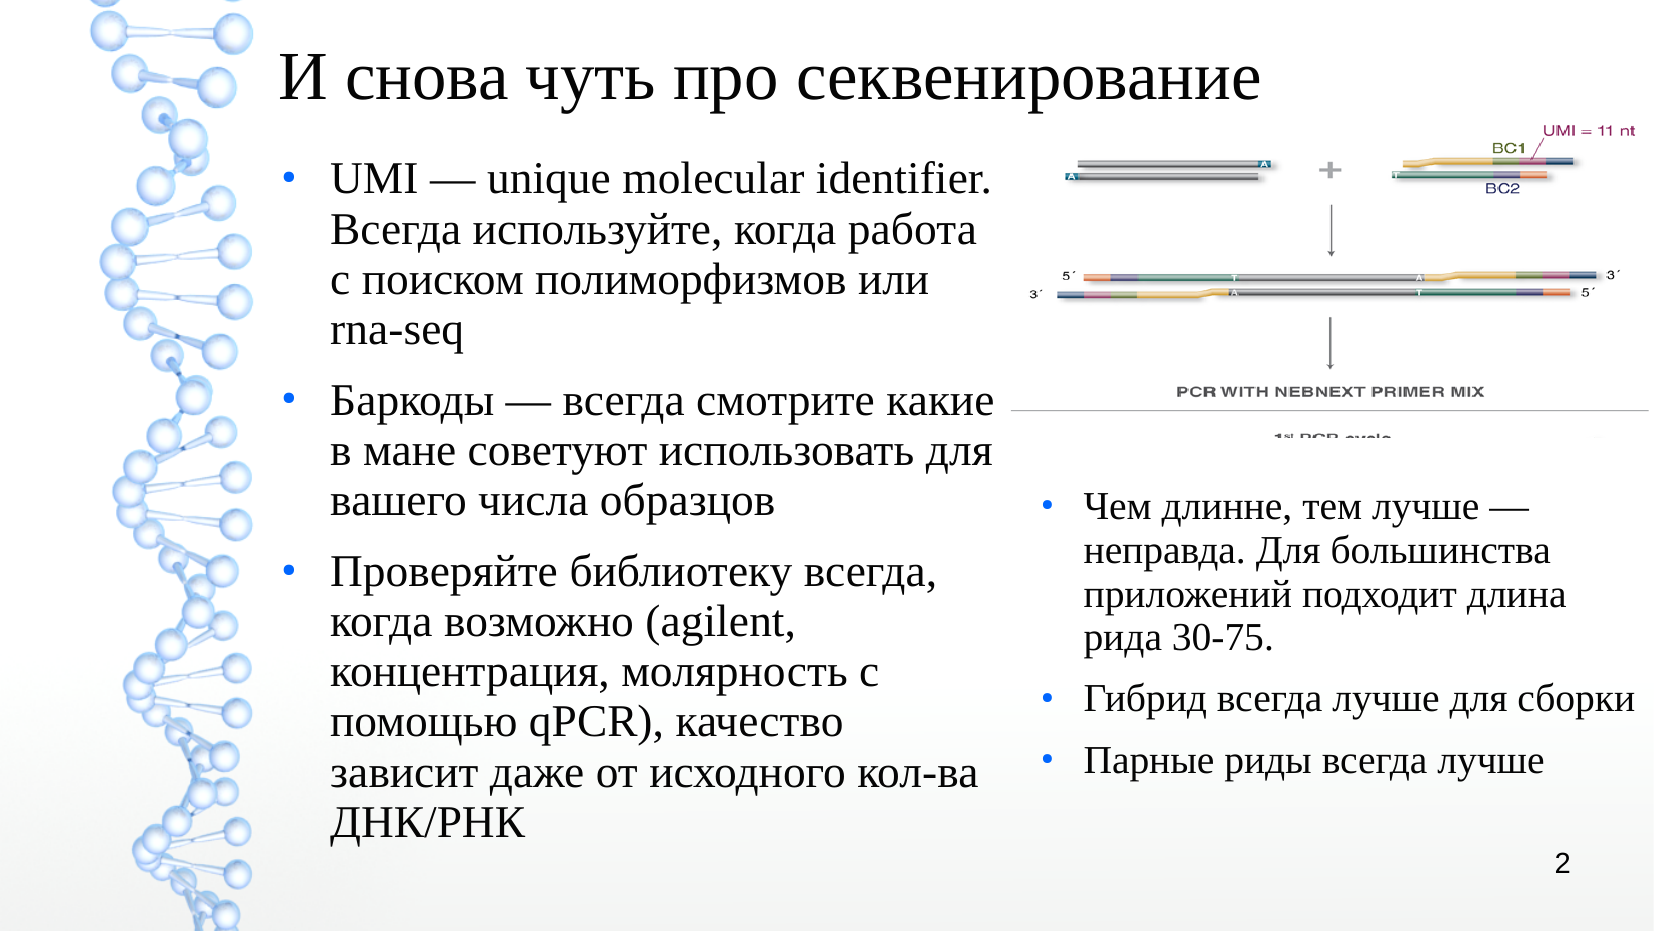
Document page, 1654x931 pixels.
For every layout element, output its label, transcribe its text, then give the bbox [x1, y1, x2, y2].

title И снова чуть про секвенирование [106, 0, 1436, 154]
picture [0, 0, 1654, 931]
list UMI — unique molecular identifier. Всегда используйте, когда работа с поиском полиморфизмов или rna-seq Баркоды — всегда смотрите какие в мане советуют использовать для вашего числа образцов Проверяйте библиотеку всегда, когда возможно (agilent, концентрация, молярность с помощью qPCR), качество зависит даже от исходного кол-ва ДНК/РНК [265, 153, 1004, 863]
list Чем длинне, тем лучше — неправда. Для большинства приложений подходит длина рида 30-75. Гибрид всегда лучше для сборки Парные риды всегда лучше [1027, 484, 1642, 815]
